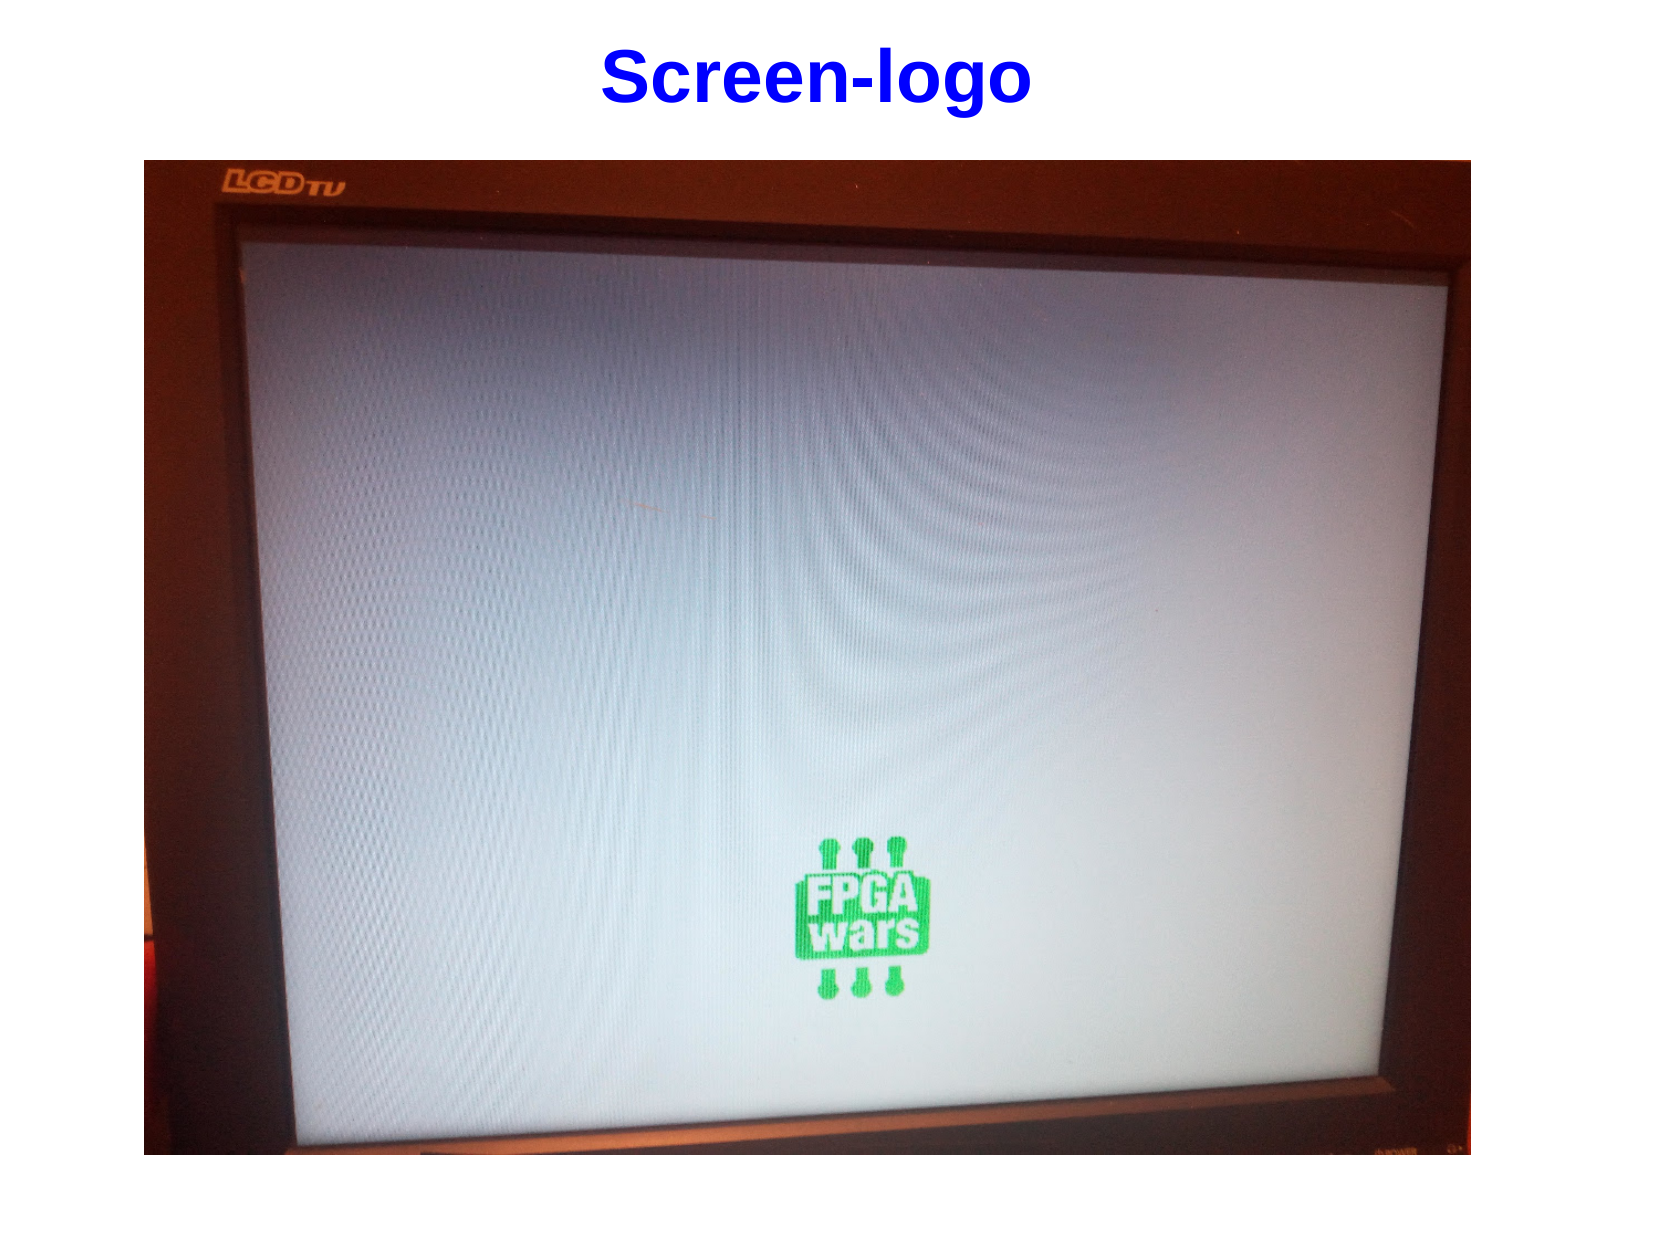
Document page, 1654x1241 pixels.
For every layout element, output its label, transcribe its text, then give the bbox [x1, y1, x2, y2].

text_box Screen-logo [90, 27, 1546, 164]
picture [144, 160, 1471, 1156]
